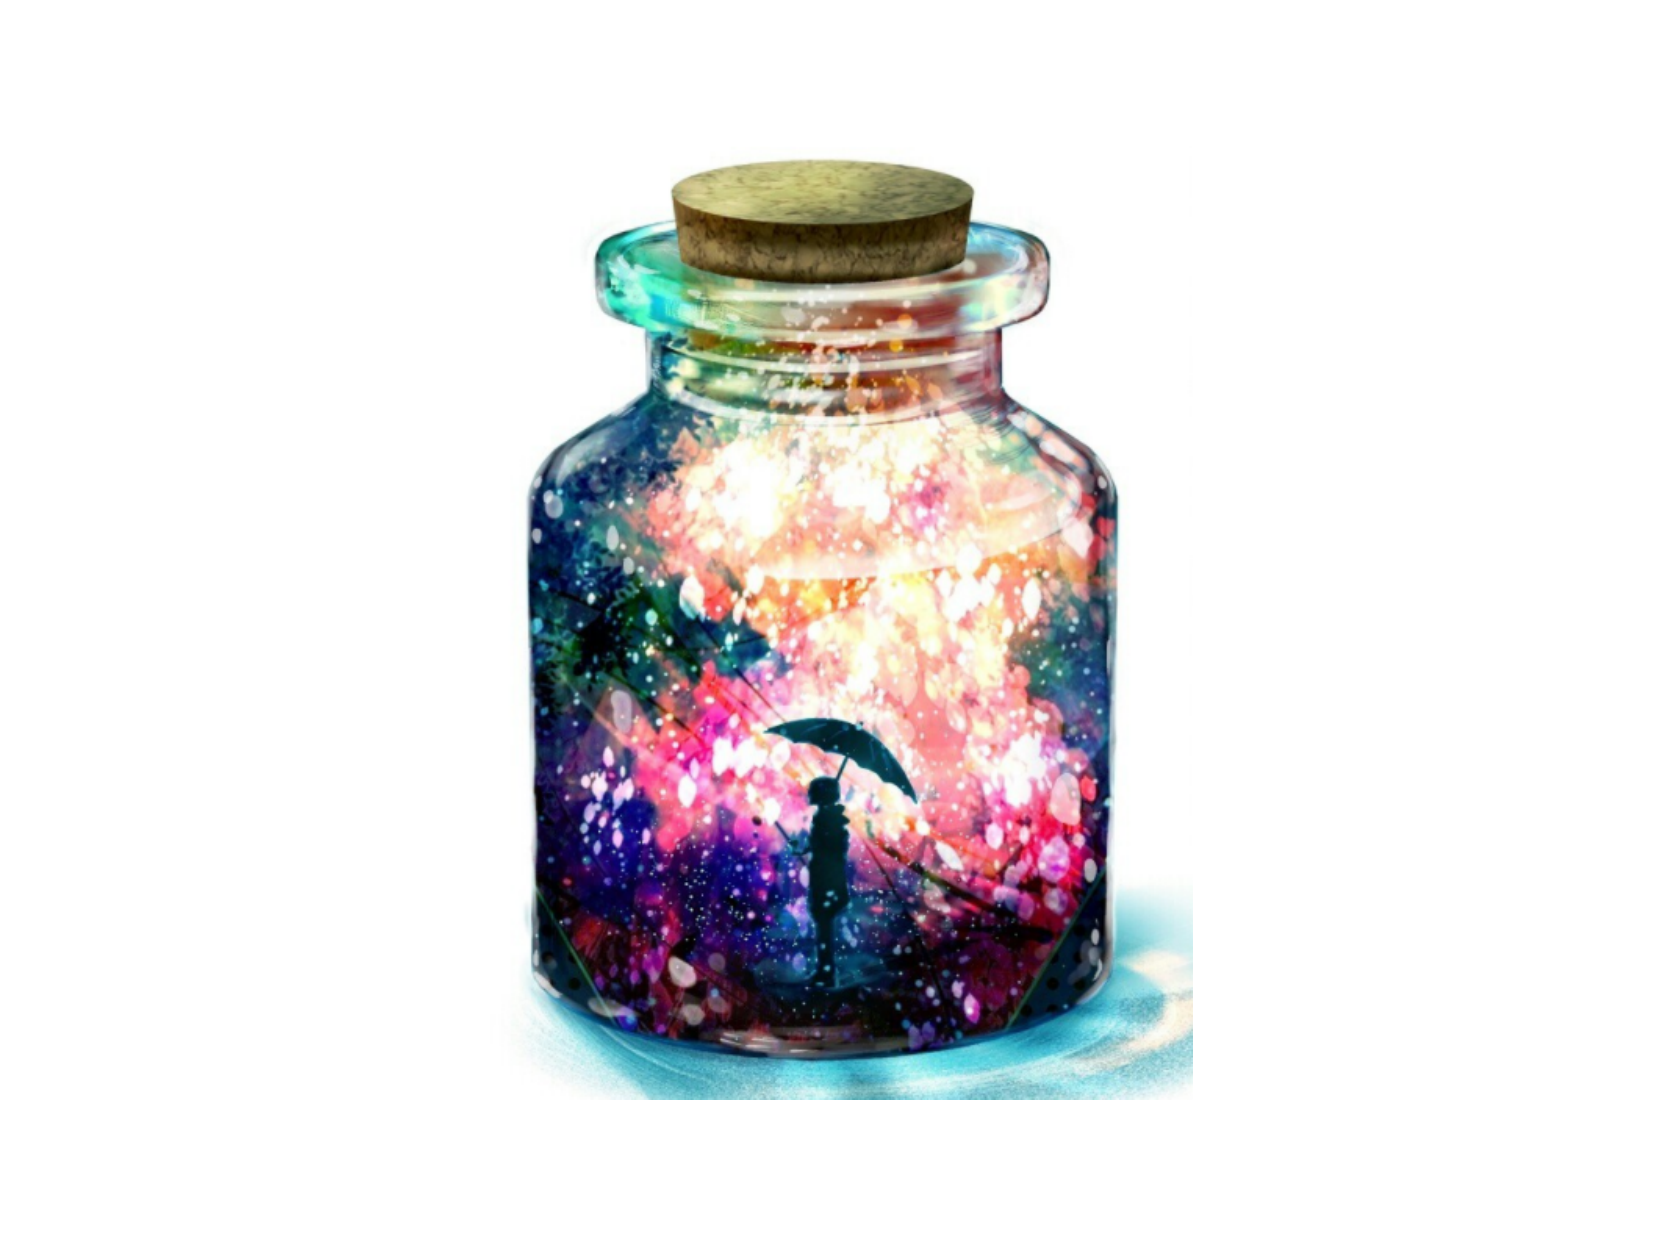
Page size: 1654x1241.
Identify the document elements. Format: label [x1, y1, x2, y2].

picture [472, 146, 1193, 1100]
